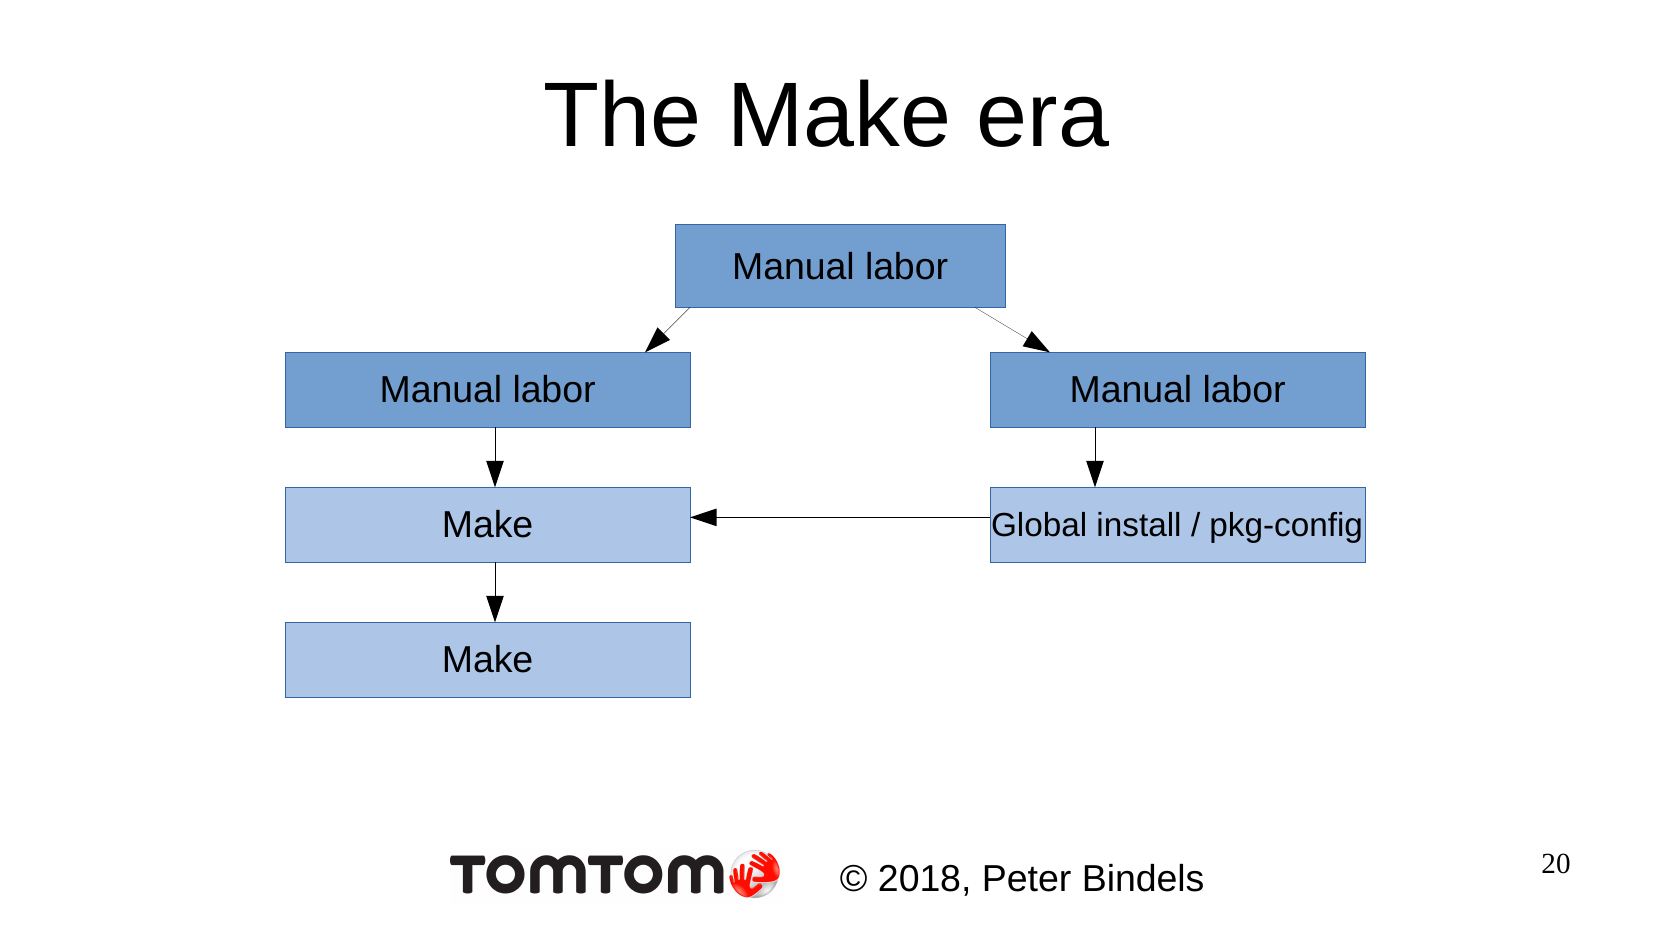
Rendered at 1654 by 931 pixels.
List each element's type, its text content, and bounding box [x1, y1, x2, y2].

text_box Make [285, 487, 691, 563]
text_box Global install / pkg-config [990, 487, 1366, 563]
text_box Manual labor [285, 352, 691, 428]
picture [450, 847, 784, 905]
text_box Make [285, 622, 691, 698]
title The Make era [82, 37, 1571, 193]
text_box Manual labor [675, 224, 1006, 308]
text_box Manual labor [990, 352, 1366, 428]
